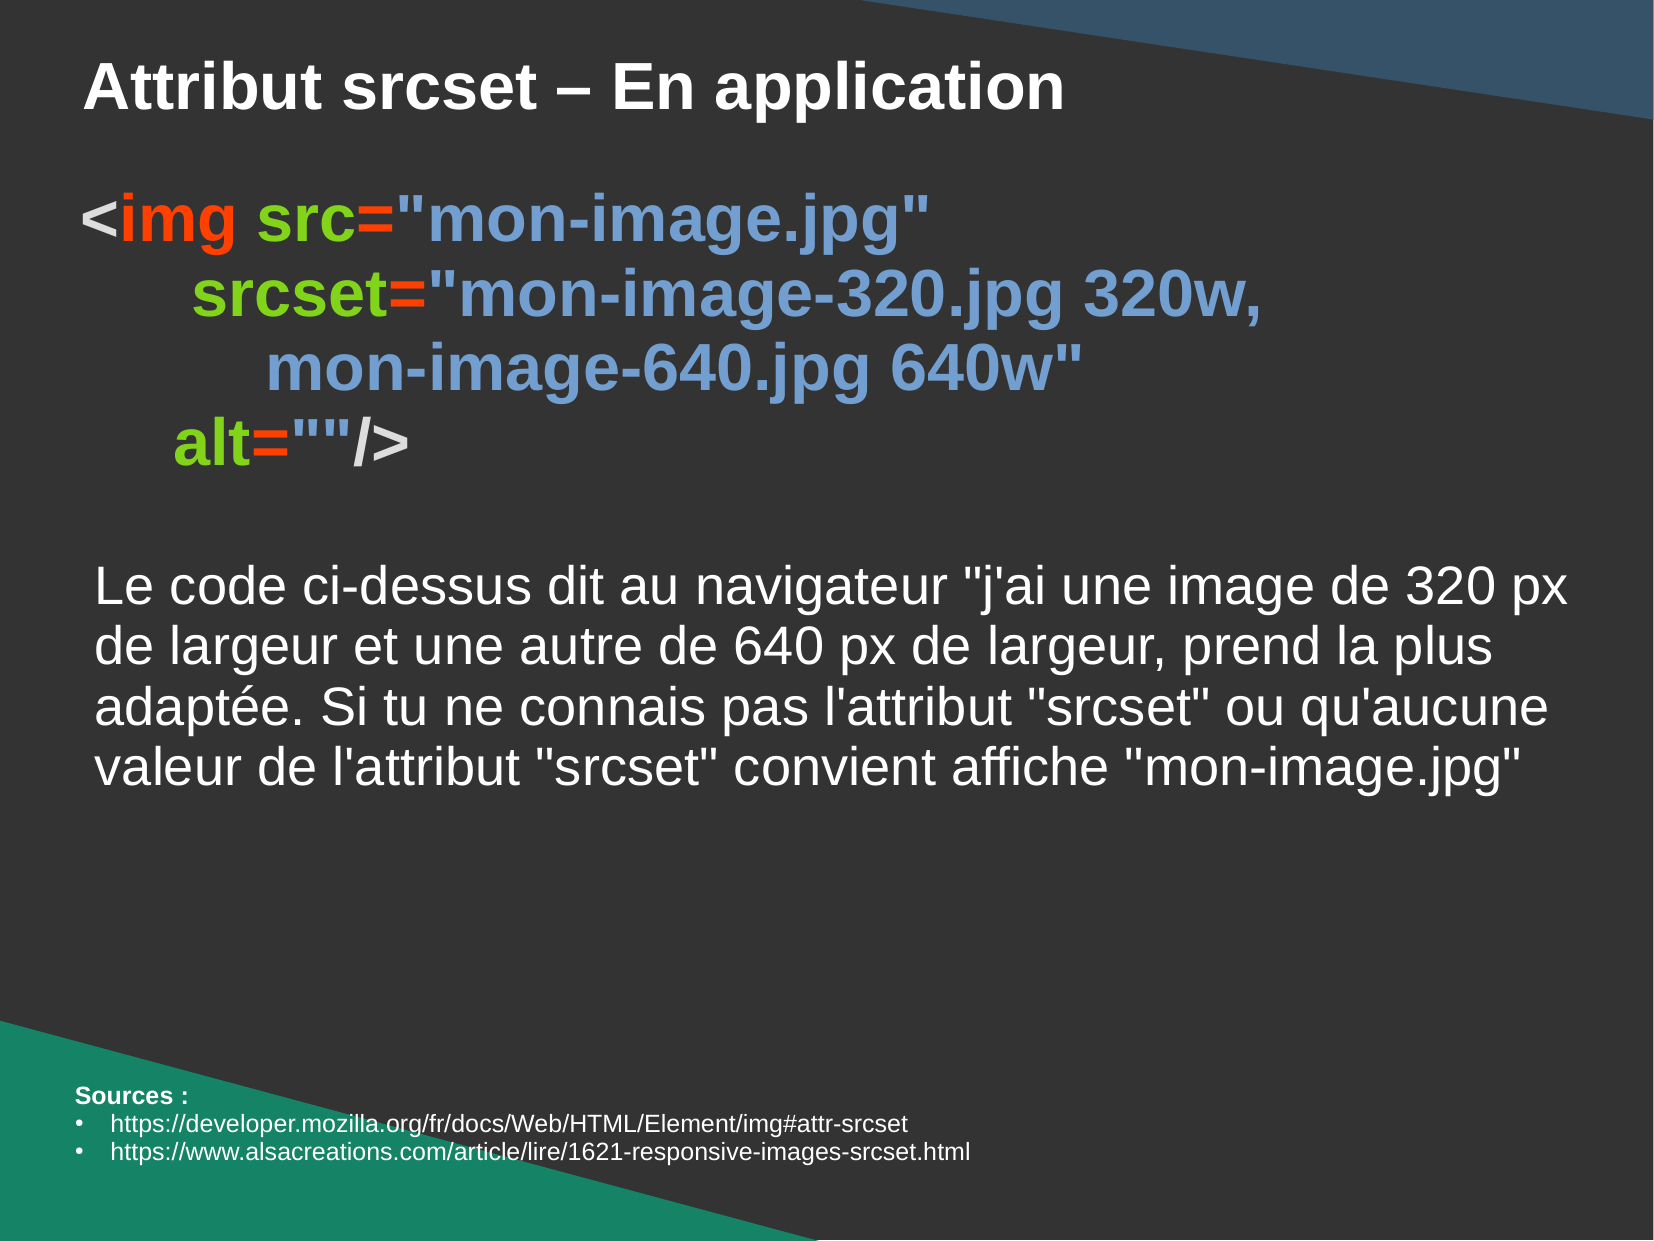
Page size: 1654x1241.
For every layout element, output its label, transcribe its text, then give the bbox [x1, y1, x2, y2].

list <img src="mon-image.jpg" srcset="mon-image-320.jpg 320w, mon-image-640.jpg 640w" alt=""/> [80, 180, 1605, 508]
text_box Sources : https://developer.mozilla.org/fr/docs/Web/HTML/Element/img#attr-srcset https://www.alsacreations.com/article/lire/1621-responsive-images-srcset.html [60, 1074, 1546, 1241]
text_box [0, 1020, 199, 1241]
text_box [859, 0, 1654, 120]
title Attribut srcset – En application [82, 49, 1571, 162]
title Le code ci-dessus dit au navigateur "j'ai une image de 320 px de largeur et une autre de 640 px de largeur, prend la plus adaptée. Si tu ne connais pas l'attribut "srcset" ou qu'aucune valeur de l'attribut "srcset" convient affiche "mon-image.jpg" [94, 555, 1583, 807]
